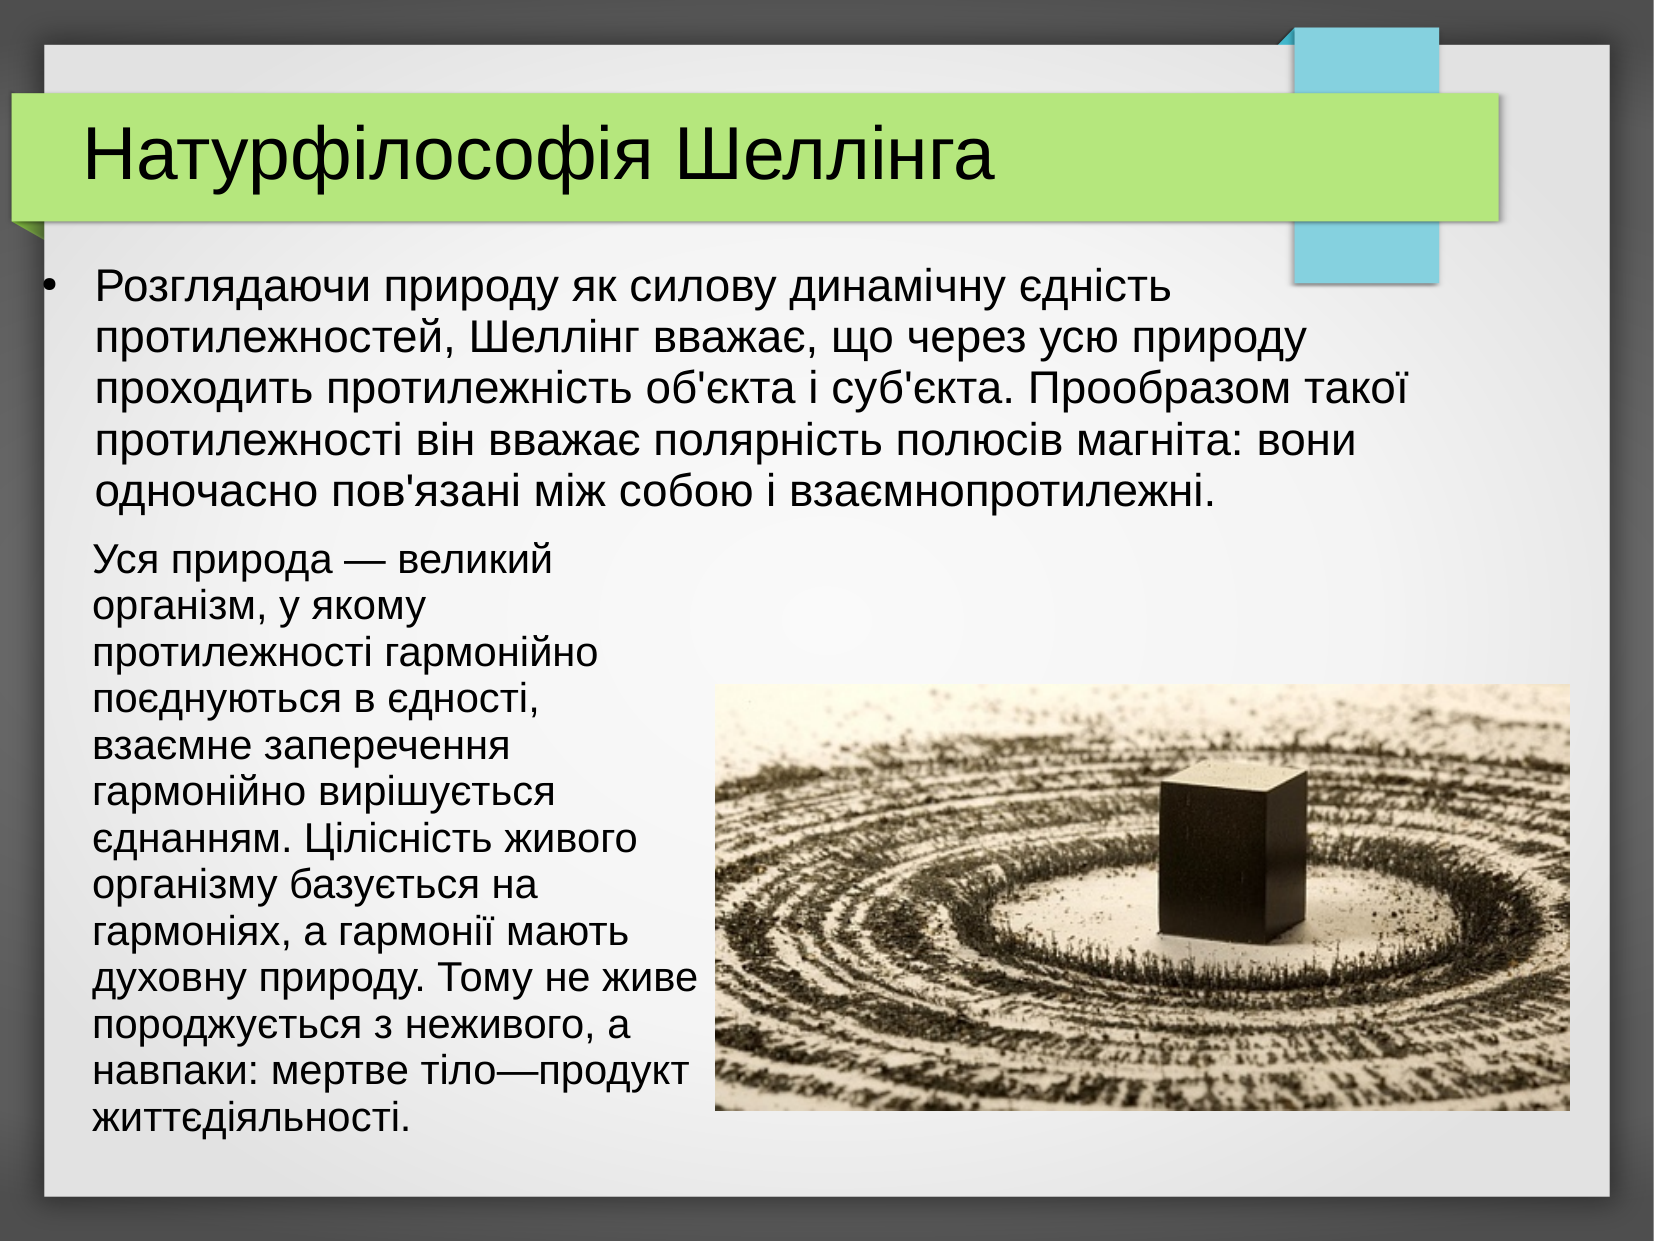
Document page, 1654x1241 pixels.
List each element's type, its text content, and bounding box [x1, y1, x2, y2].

list Розглядаючи природу як силову динамічну єдність протилежностей, Шеллінг вважає, що через усю природу проходить протилежність об'єкта і суб'єкта. Прообразом такої протилежності він вважає полярність полюсів магніта: вони одночасно пов'язані між собою і взаємнопротилежні. [23, 259, 1512, 980]
picture [0, 0, 1654, 1241]
text_box Уся природа — великий організм, у якому протилежності гармонійно поєднуються в єдності, взаємне заперечення гармонійно вирішується єднанням. Цілісність живого організму базується на гармоніях, а гармонії мають духовну природу. Тому не живе породжується з неживого, а навпаки: мертве тіло—продукт життєдіяльності. [77, 528, 716, 1155]
title Натурфілософія Шеллінга [82, 94, 1264, 213]
